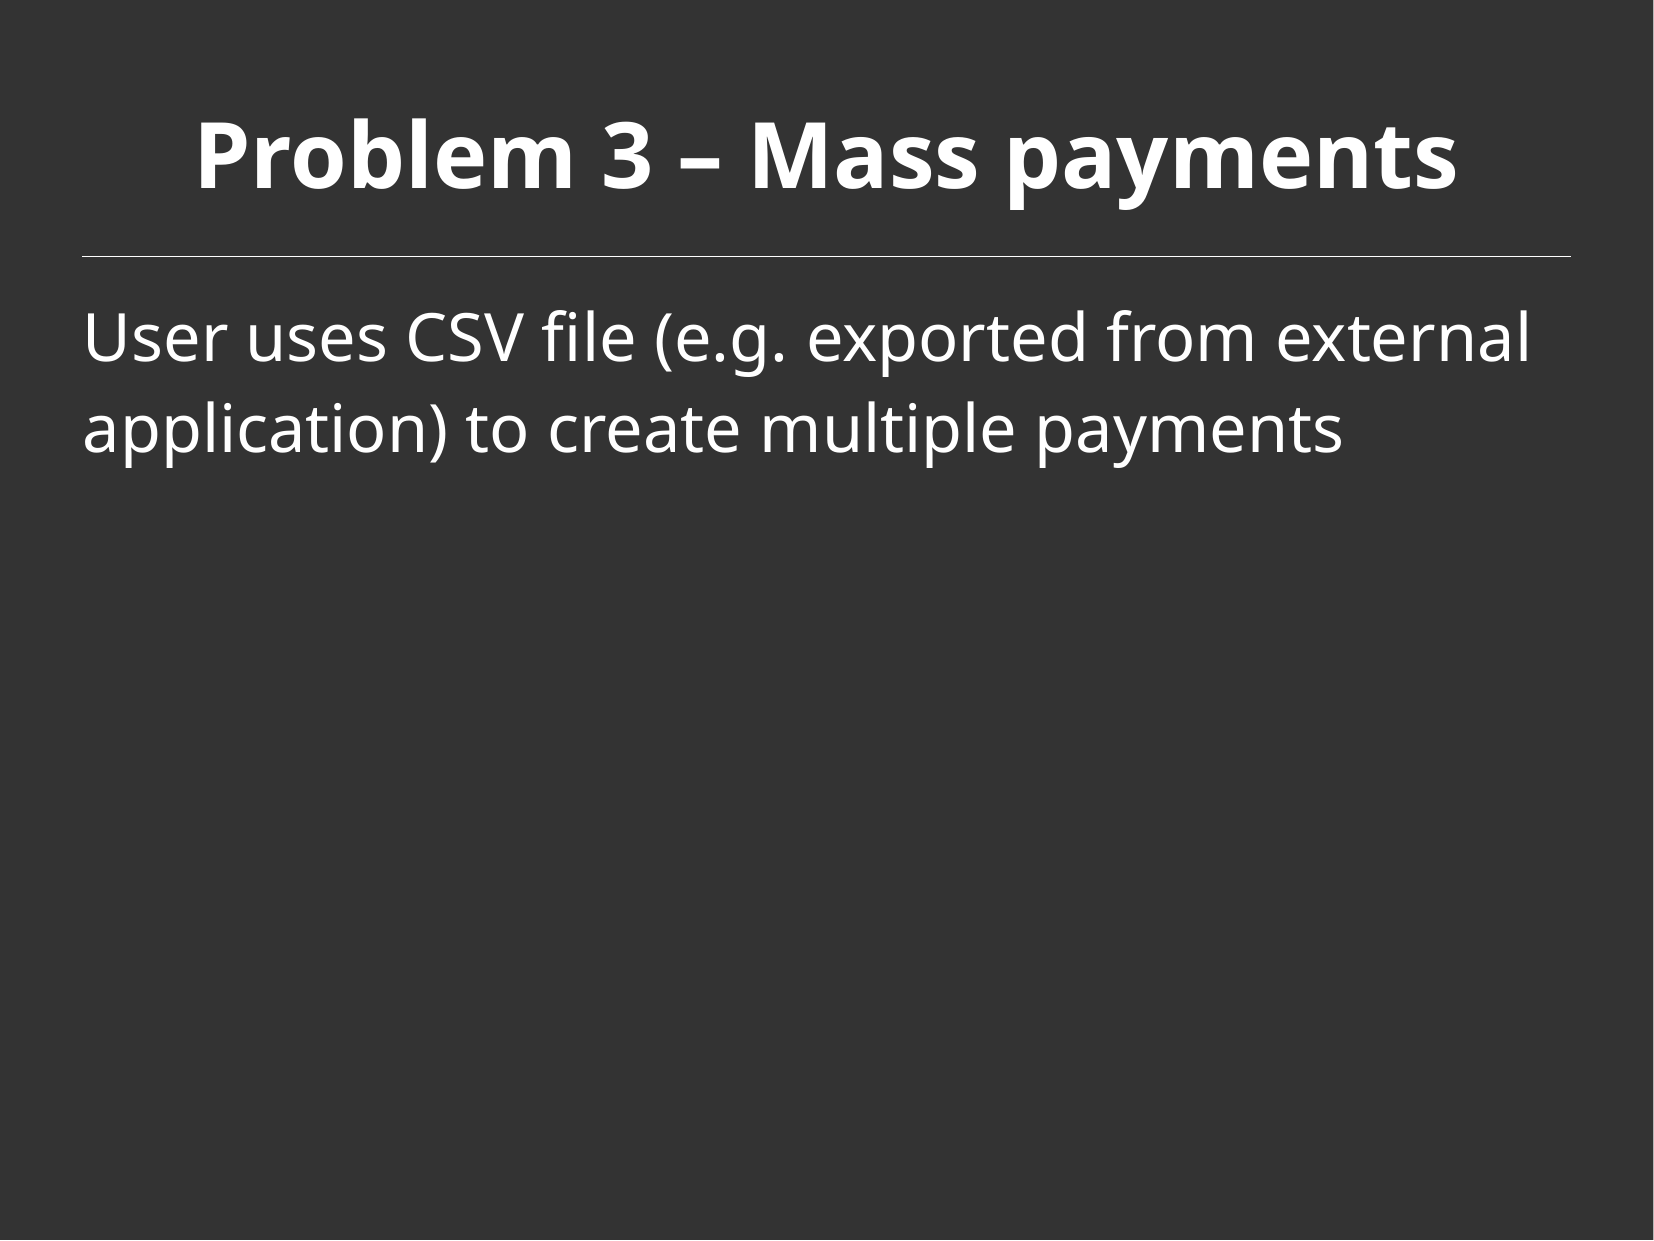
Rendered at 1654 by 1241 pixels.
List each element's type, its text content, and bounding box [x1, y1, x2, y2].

list User uses CSV file (e.g. exported from external application) to create multiple payments [82, 290, 1571, 1010]
title Problem 3 – Mass payments [82, 49, 1571, 257]
